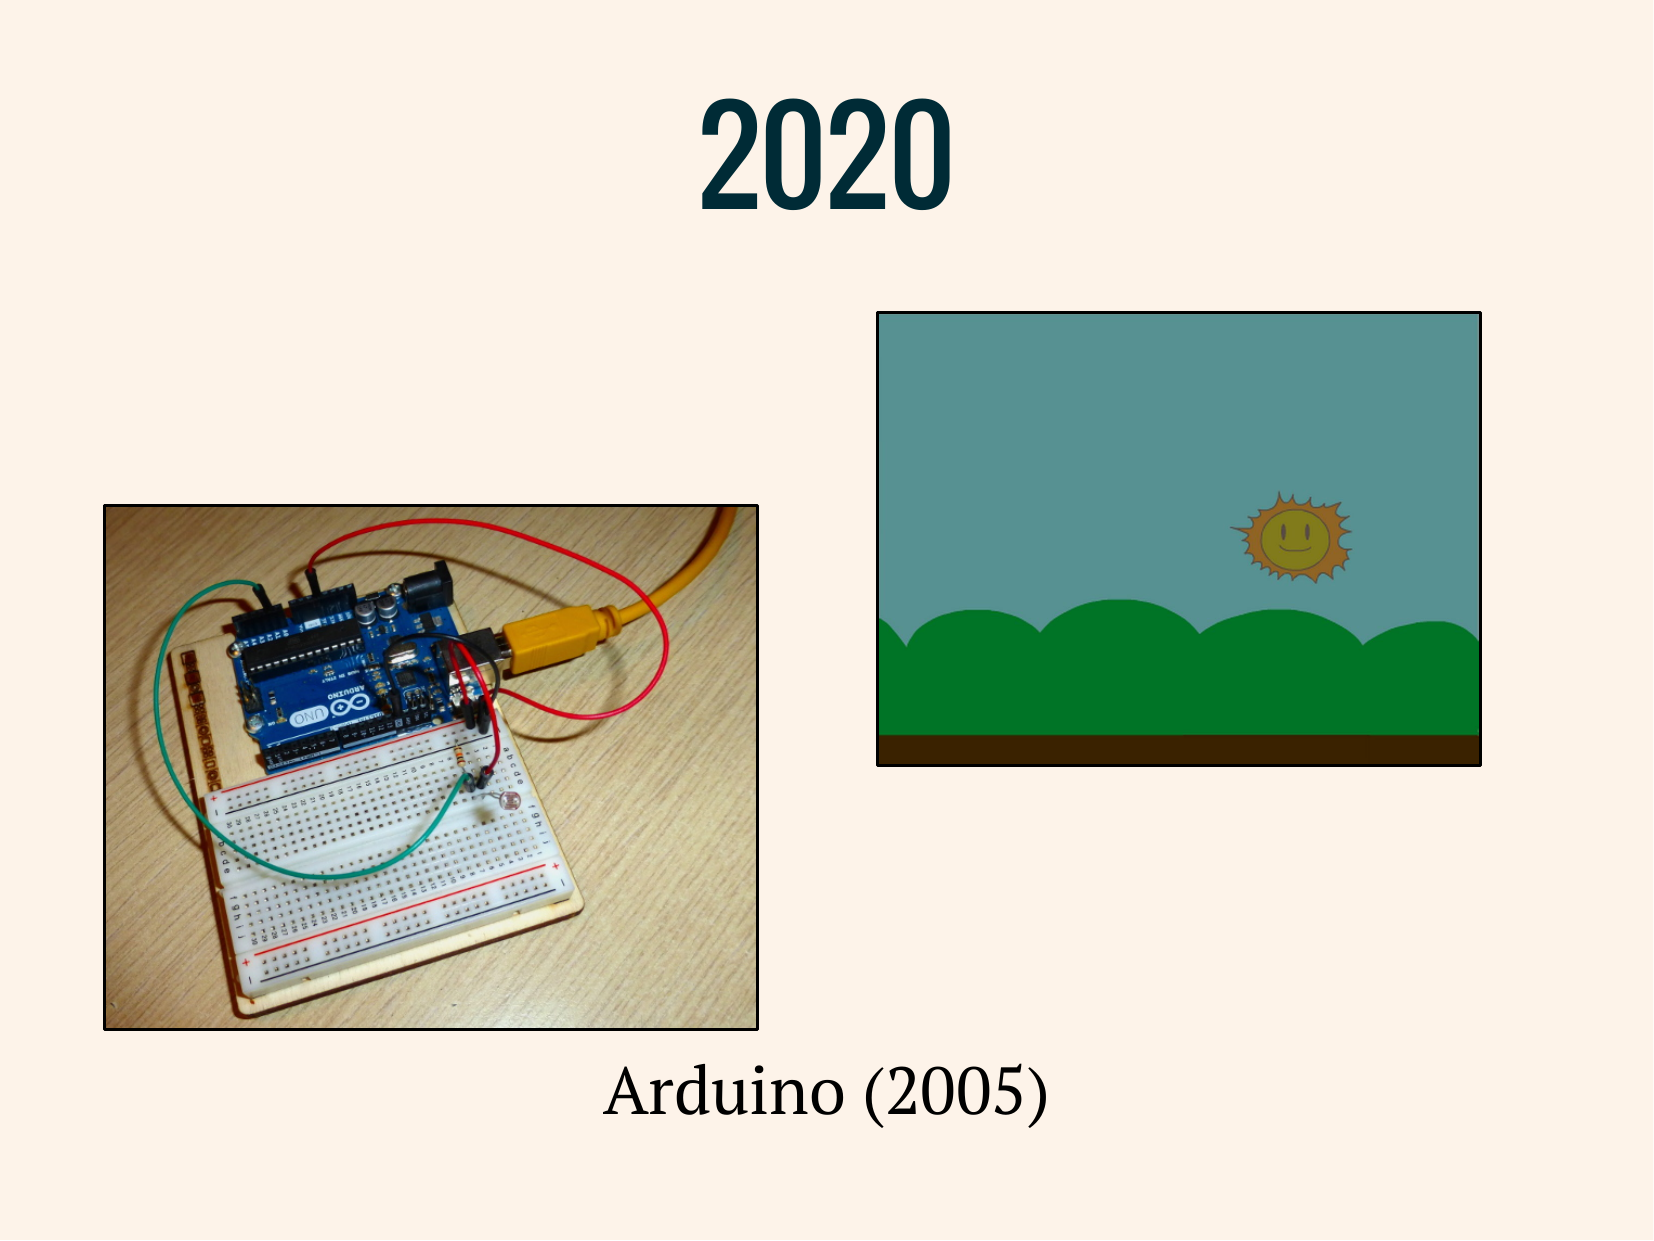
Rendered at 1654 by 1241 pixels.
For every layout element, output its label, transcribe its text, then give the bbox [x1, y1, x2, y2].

title 2020 [82, 49, 1571, 257]
picture [879, 313, 1479, 764]
picture [106, 506, 756, 1028]
text_box Arduino (2005) [82, 1027, 1572, 1152]
